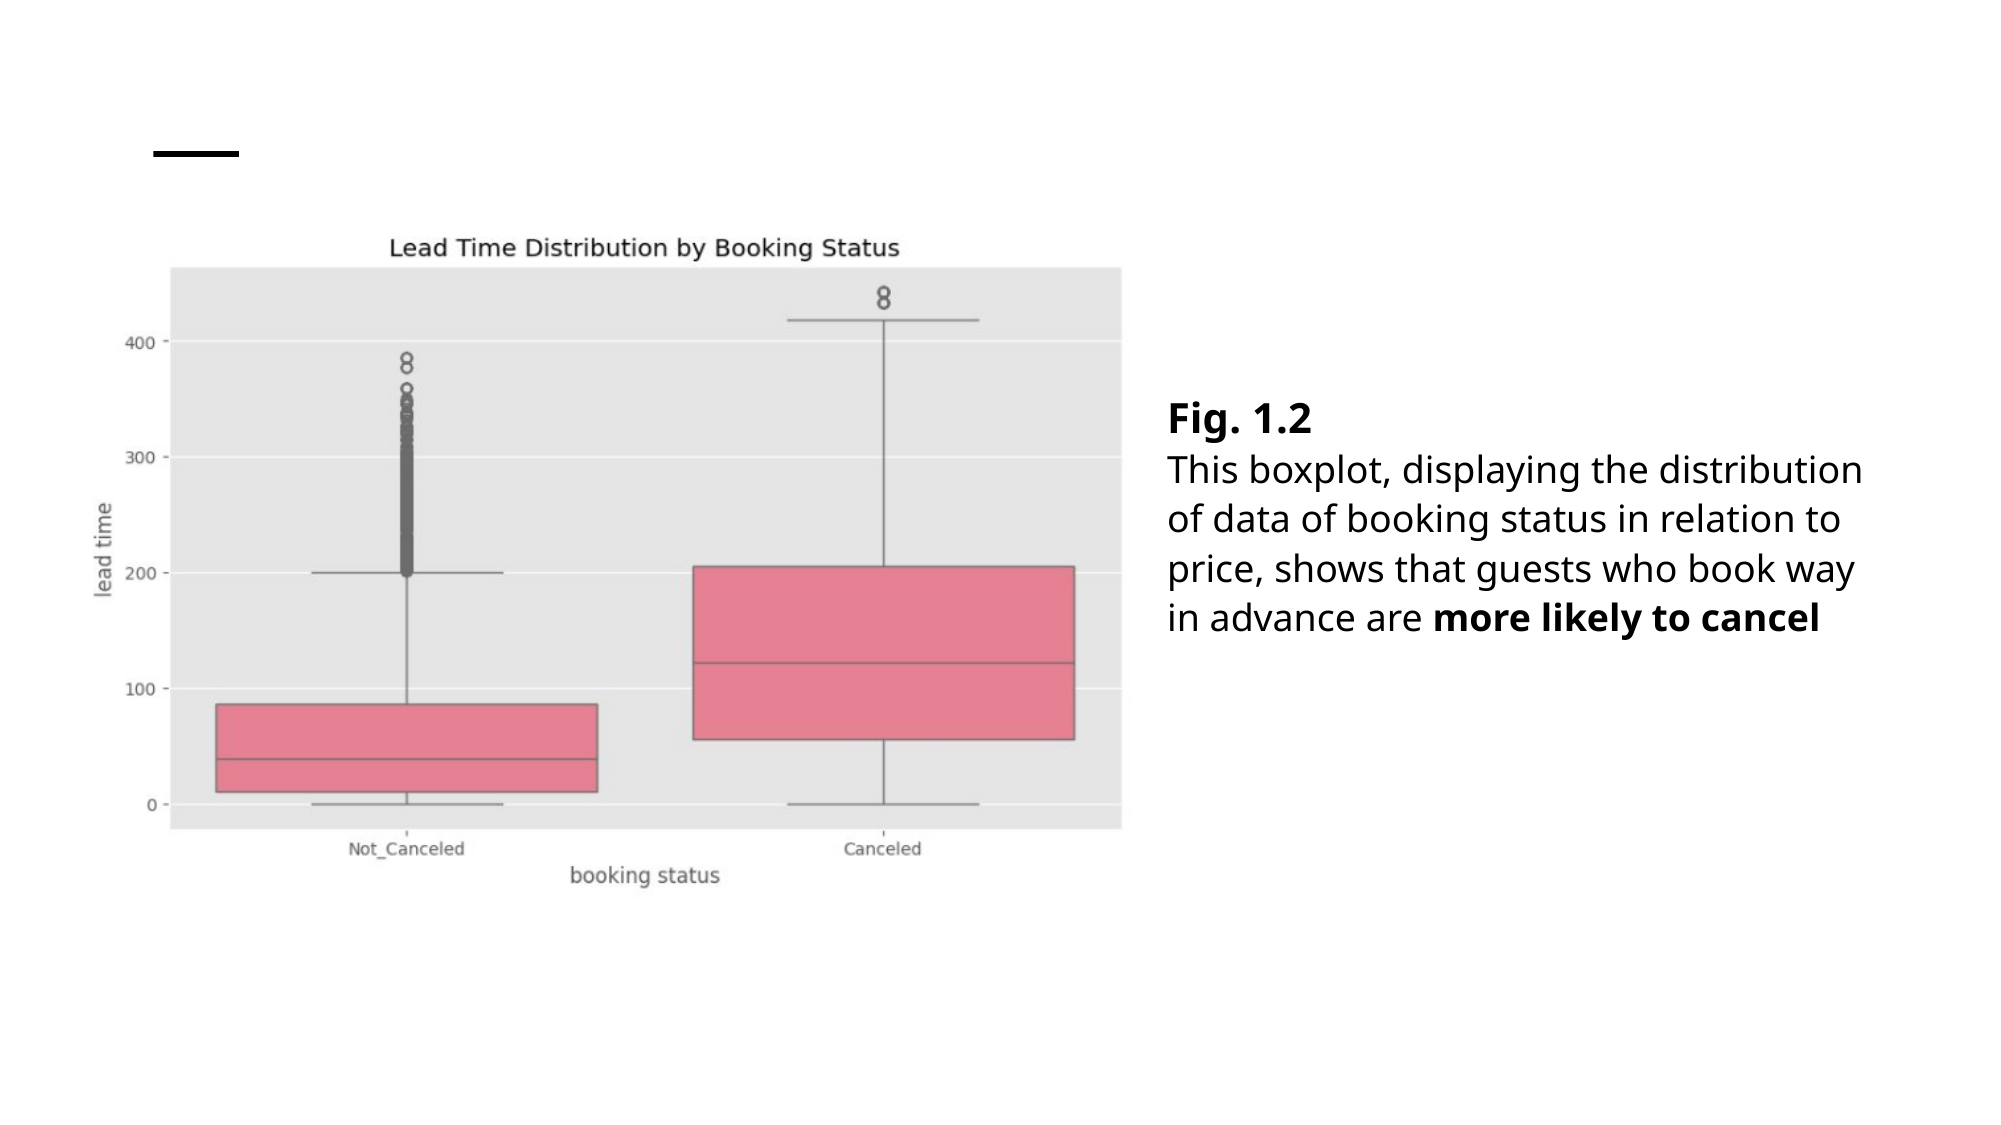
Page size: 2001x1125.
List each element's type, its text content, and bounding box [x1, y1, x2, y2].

title Fig. 1.2 This boxplot, displaying the distribution of data of booking status in relation to price, shows that guests who book way in advance are more likely to cancel [1151, 226, 1913, 647]
picture [83, 226, 1133, 899]
